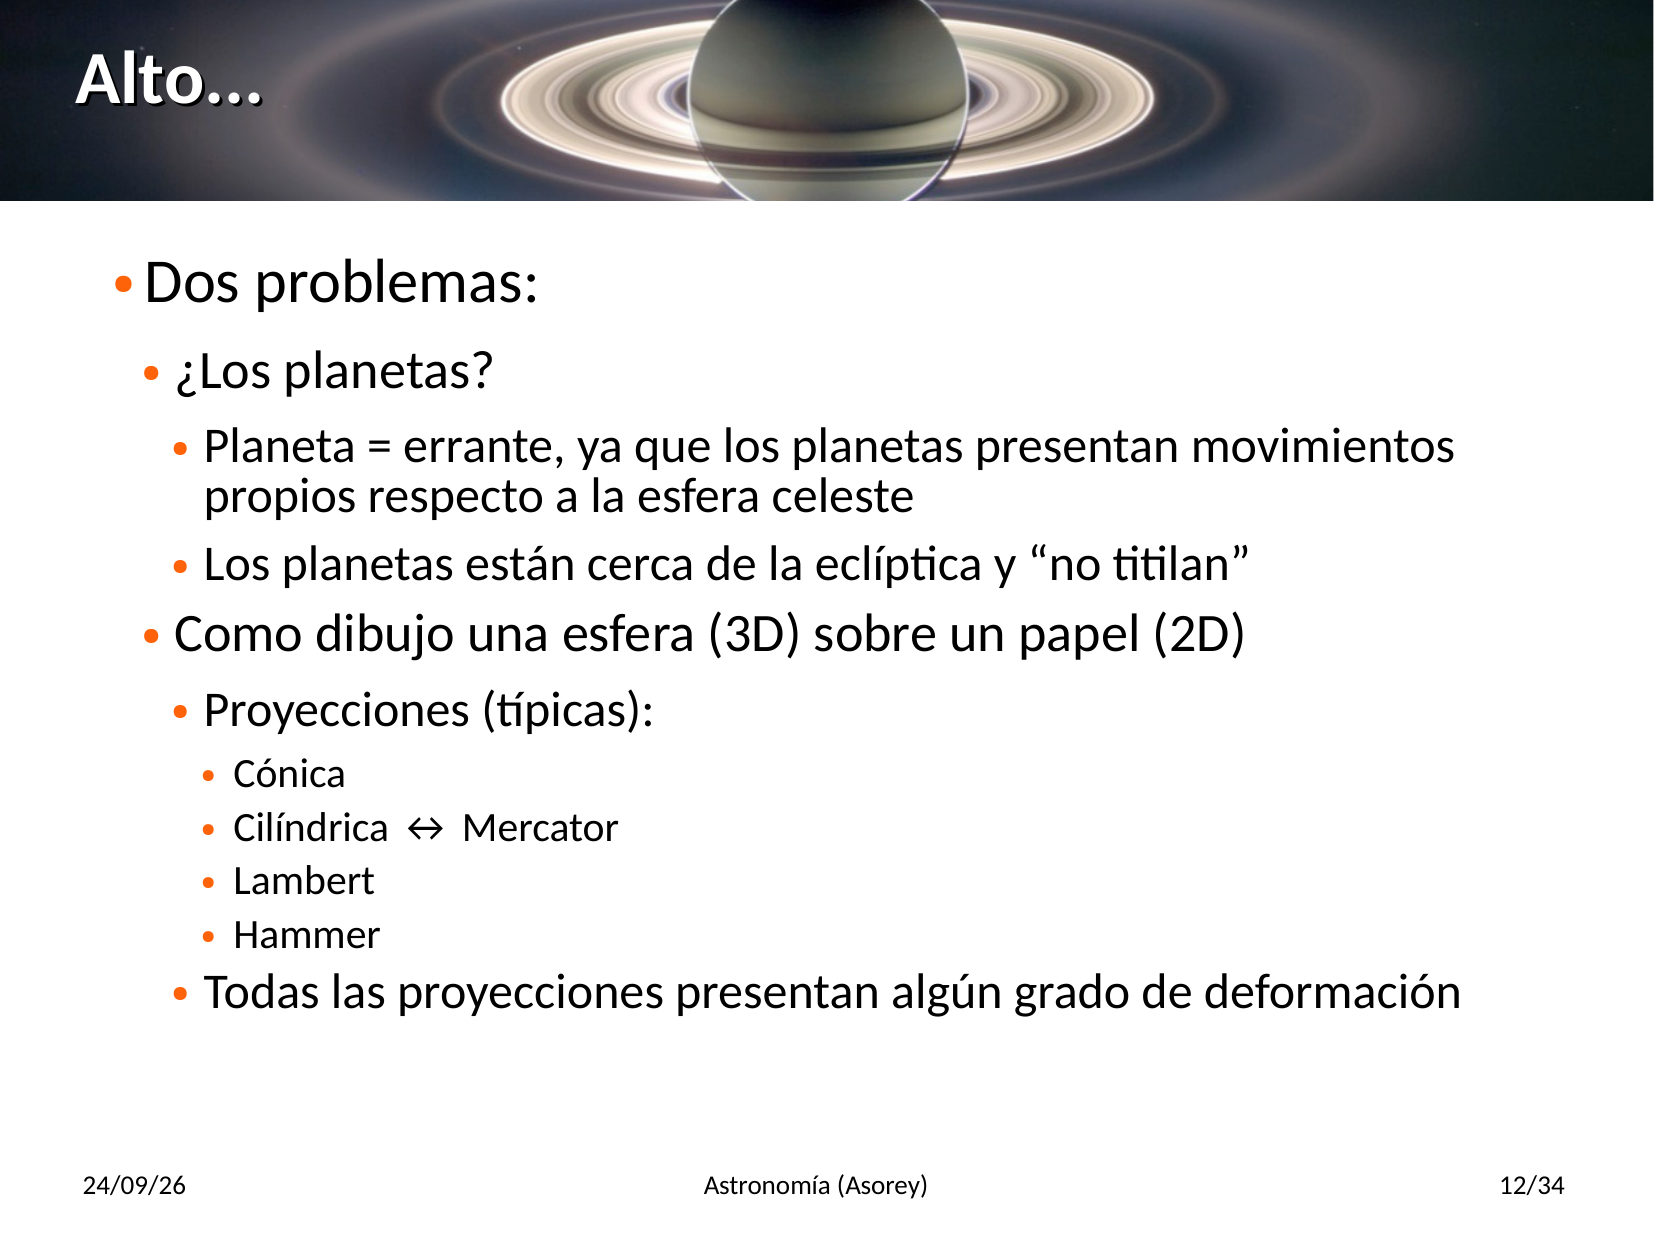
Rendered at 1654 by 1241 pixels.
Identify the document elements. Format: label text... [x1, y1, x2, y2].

title Alto... [75, 19, 1564, 151]
picture [0, 0, 1654, 201]
list Dos problemas: ¿Los planetas? Planeta = errante, ya que los planetas presentan movimientos propios respecto a la esfera celeste Los planetas están cerca de la eclíptica y “no titilan” Como dibujo una esfera (3D) sobre un papel (2D) Proyecciones (típicas): Cónica Cilíndrica ↔ Mercator Lambert Hammer Todas las proyecciones presentan algún grado de deformación [82, 255, 1571, 1156]
